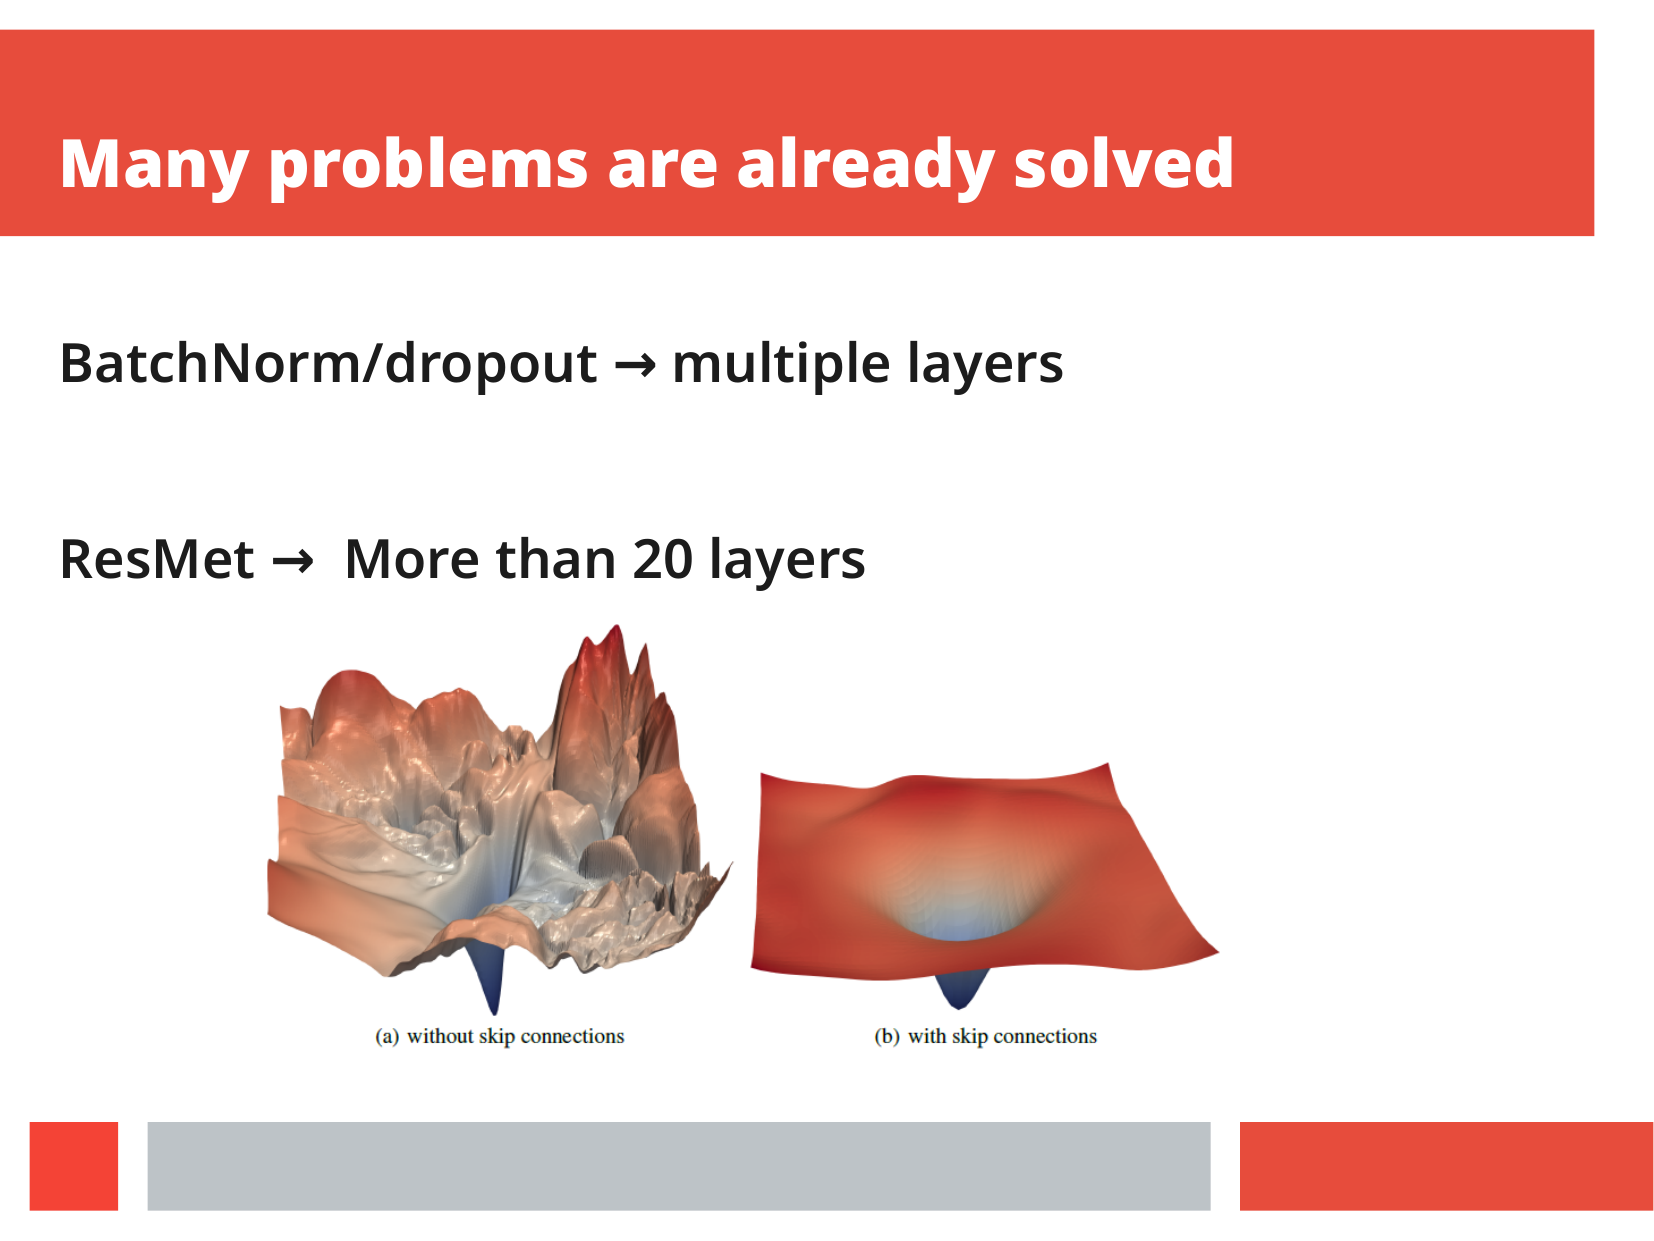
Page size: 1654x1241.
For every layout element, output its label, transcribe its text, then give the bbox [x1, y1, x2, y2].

picture [255, 614, 1231, 1051]
title Many problems are already solved [59, 59, 1595, 207]
list BatchNorm/dropout → multiple layers ResMet → More than 20 layers [59, 324, 1565, 1093]
